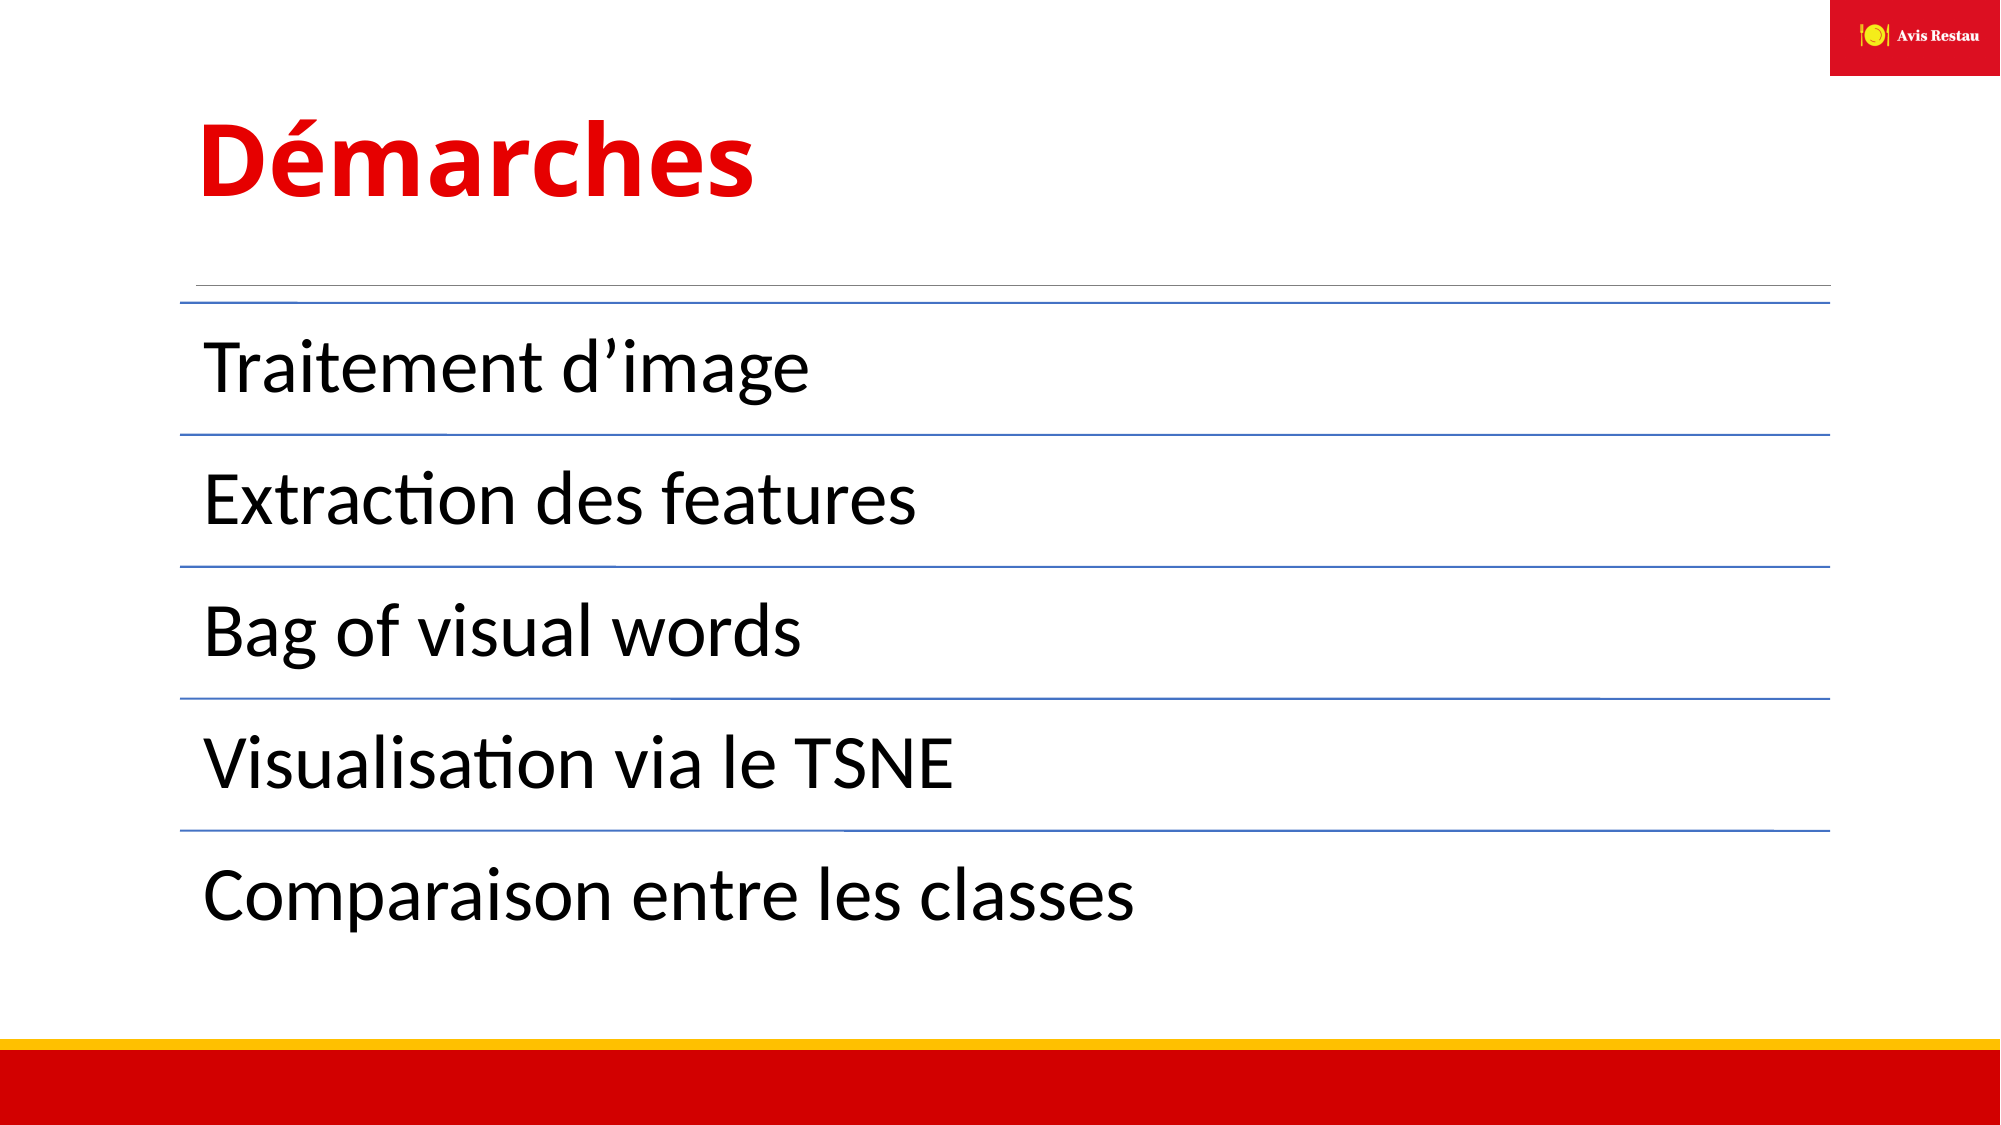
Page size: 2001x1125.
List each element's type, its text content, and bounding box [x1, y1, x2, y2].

text_box Bag of visual words [180, 566, 1831, 697]
text_box Comparaison entre les classes [180, 830, 1831, 963]
title Démarches [180, 47, 1831, 286]
text_box Traitement d’image [180, 302, 1831, 433]
text_box Visualisation via le TSNE [180, 698, 1831, 829]
text_box Extraction des features [180, 434, 1831, 565]
picture [1830, 0, 2000, 76]
